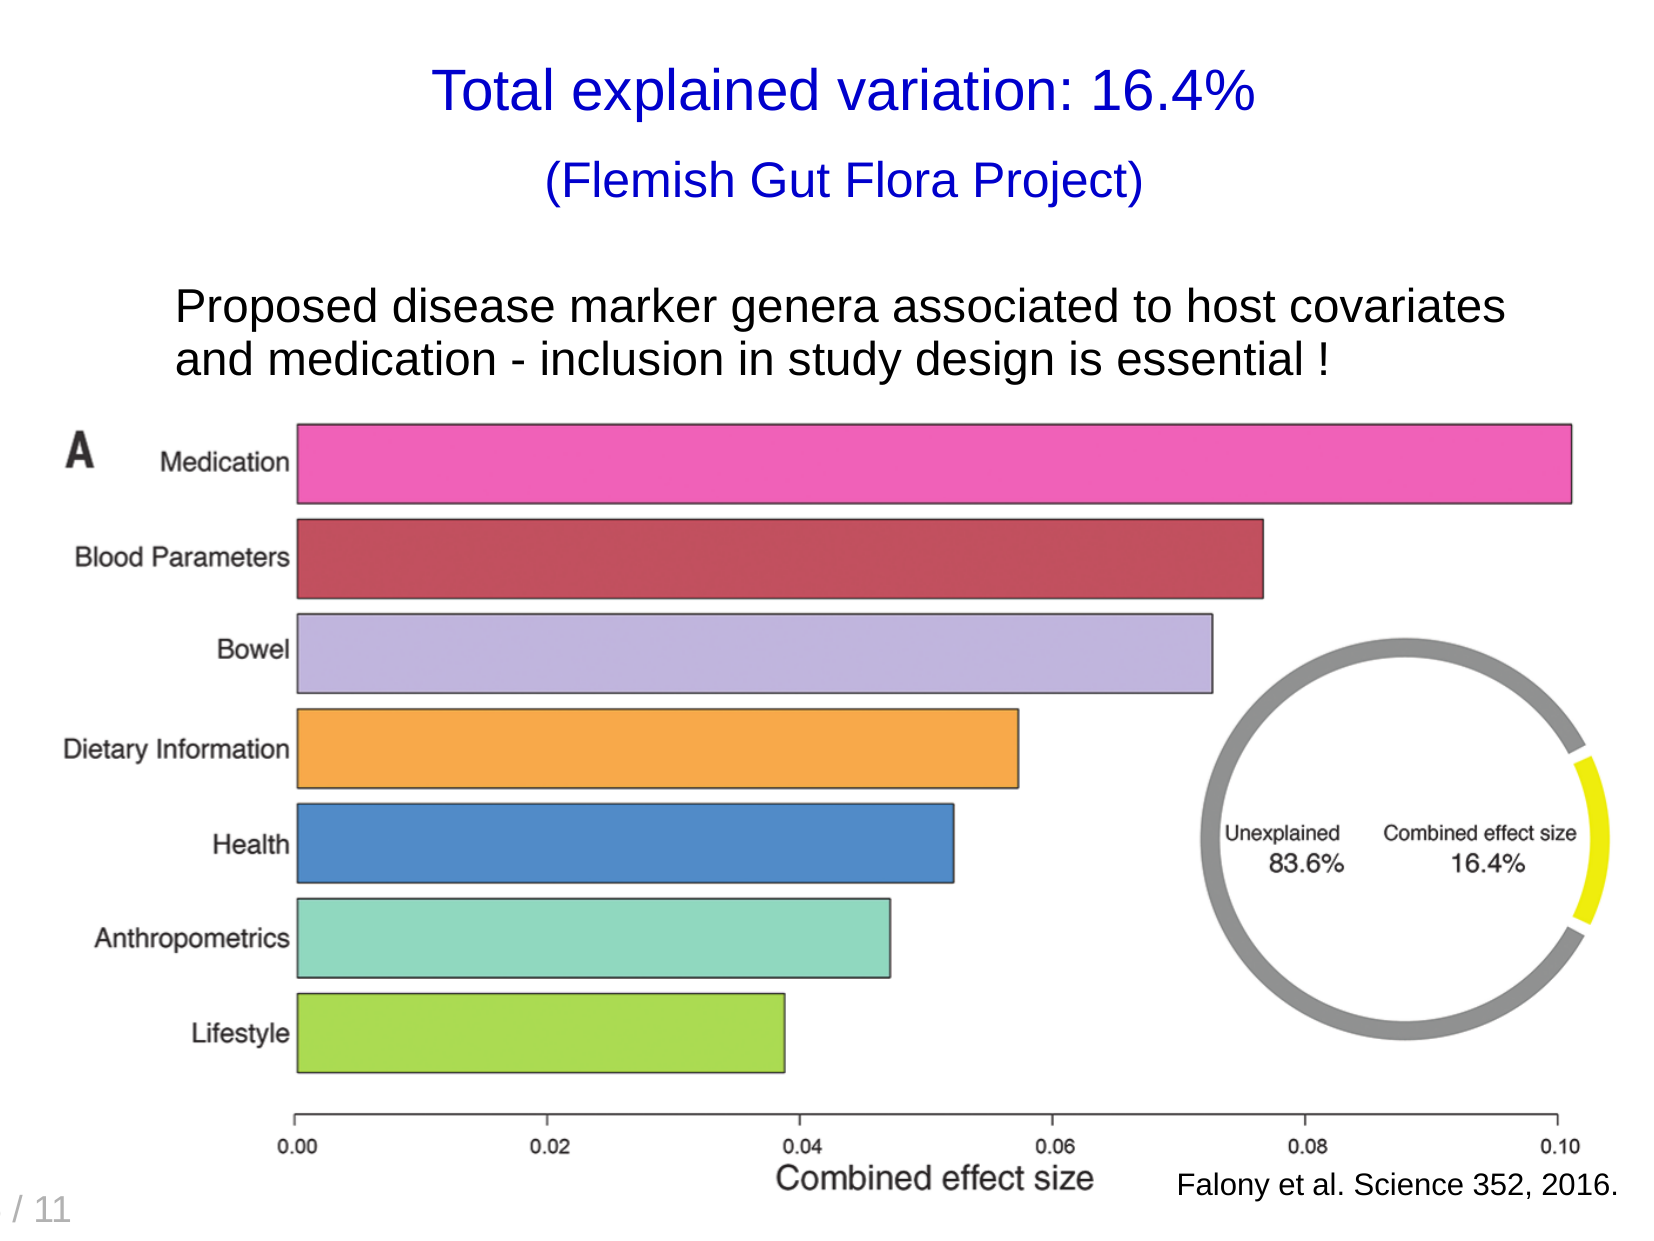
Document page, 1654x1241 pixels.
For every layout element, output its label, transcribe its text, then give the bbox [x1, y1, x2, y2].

text_box <number> / 11 [0, 1181, 240, 1239]
text_box Proposed disease marker genera associated to host covariates and medication - inclusion in study design is essential ! [112, 279, 1594, 421]
text_box Falony et al. Science 352, 2016. [1128, 1167, 1632, 1223]
list Total explained variation: 16.4% (Flemish Gut Flora Project) [21, 57, 1597, 224]
picture [48, 393, 1625, 1199]
